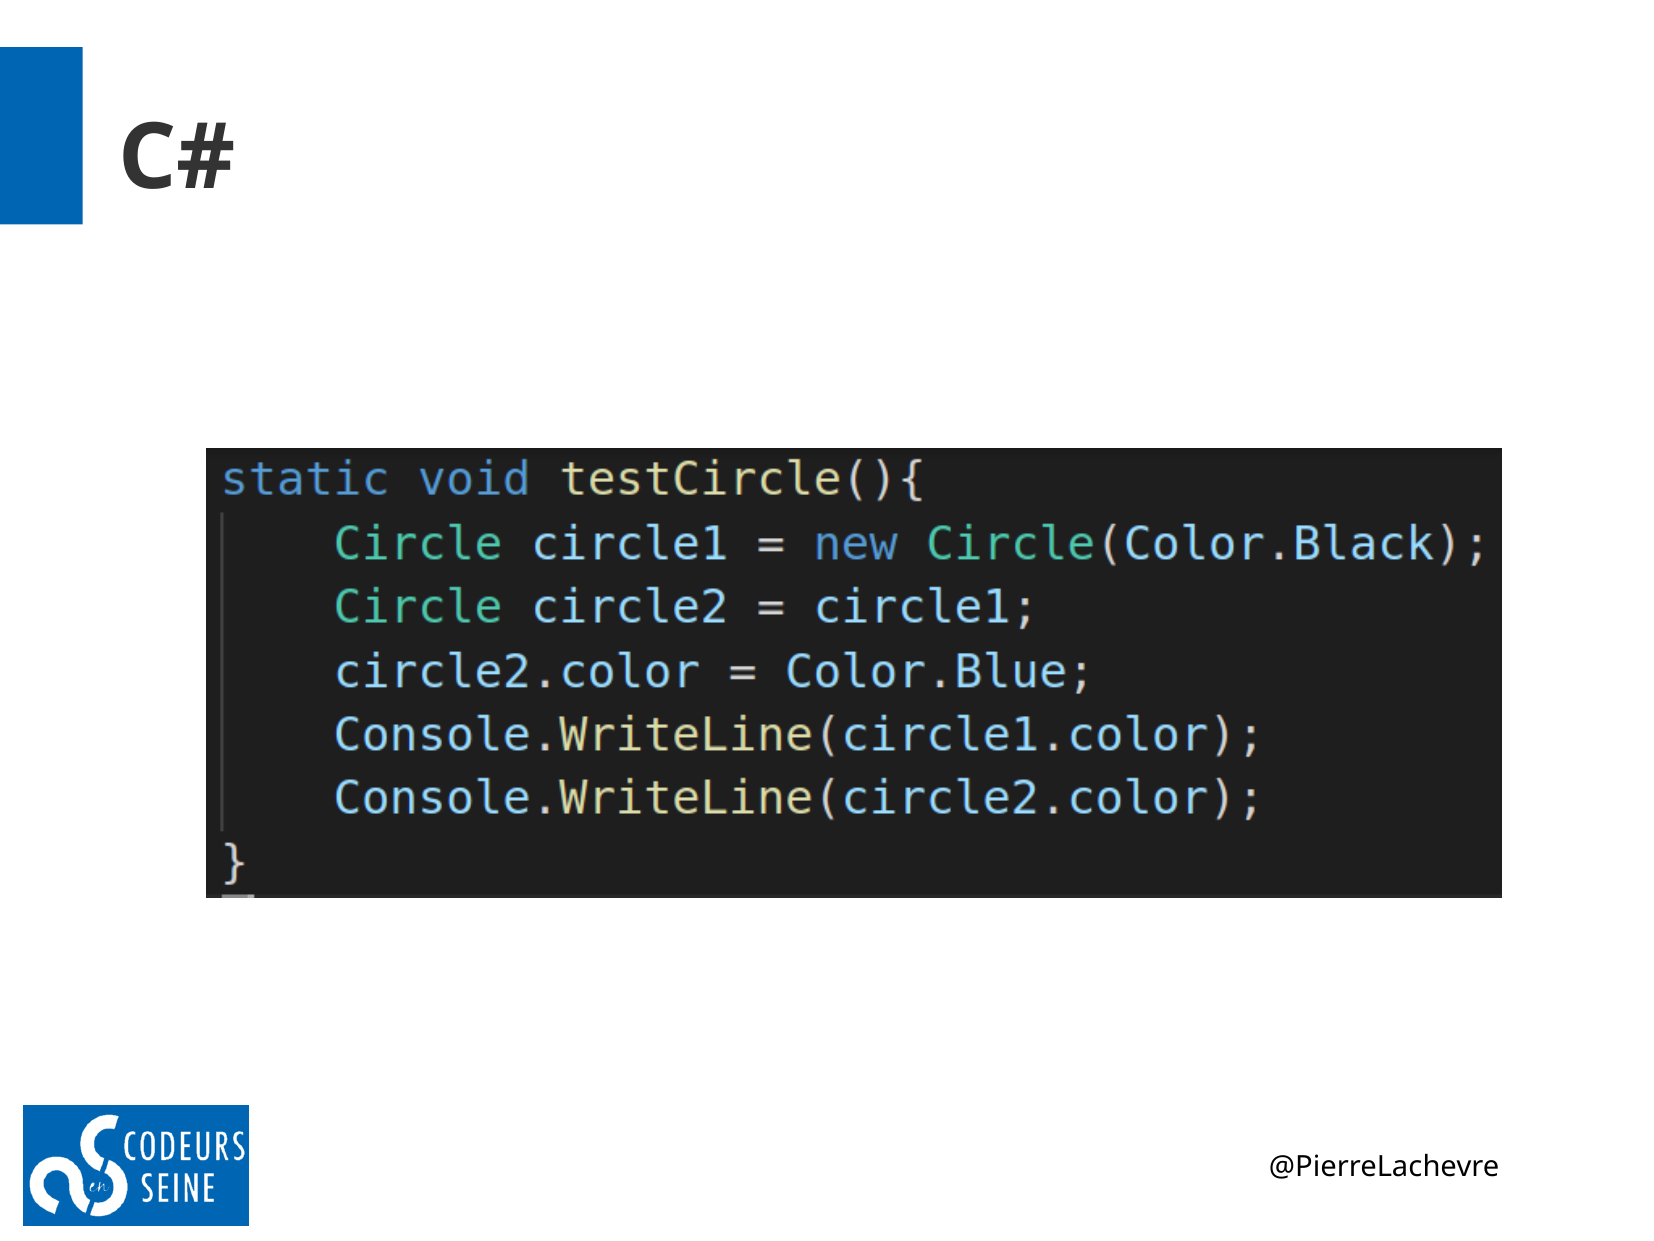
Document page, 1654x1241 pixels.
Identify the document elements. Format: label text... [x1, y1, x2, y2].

title C# [118, 49, 1571, 257]
picture [23, 1105, 249, 1226]
picture [206, 448, 1502, 898]
